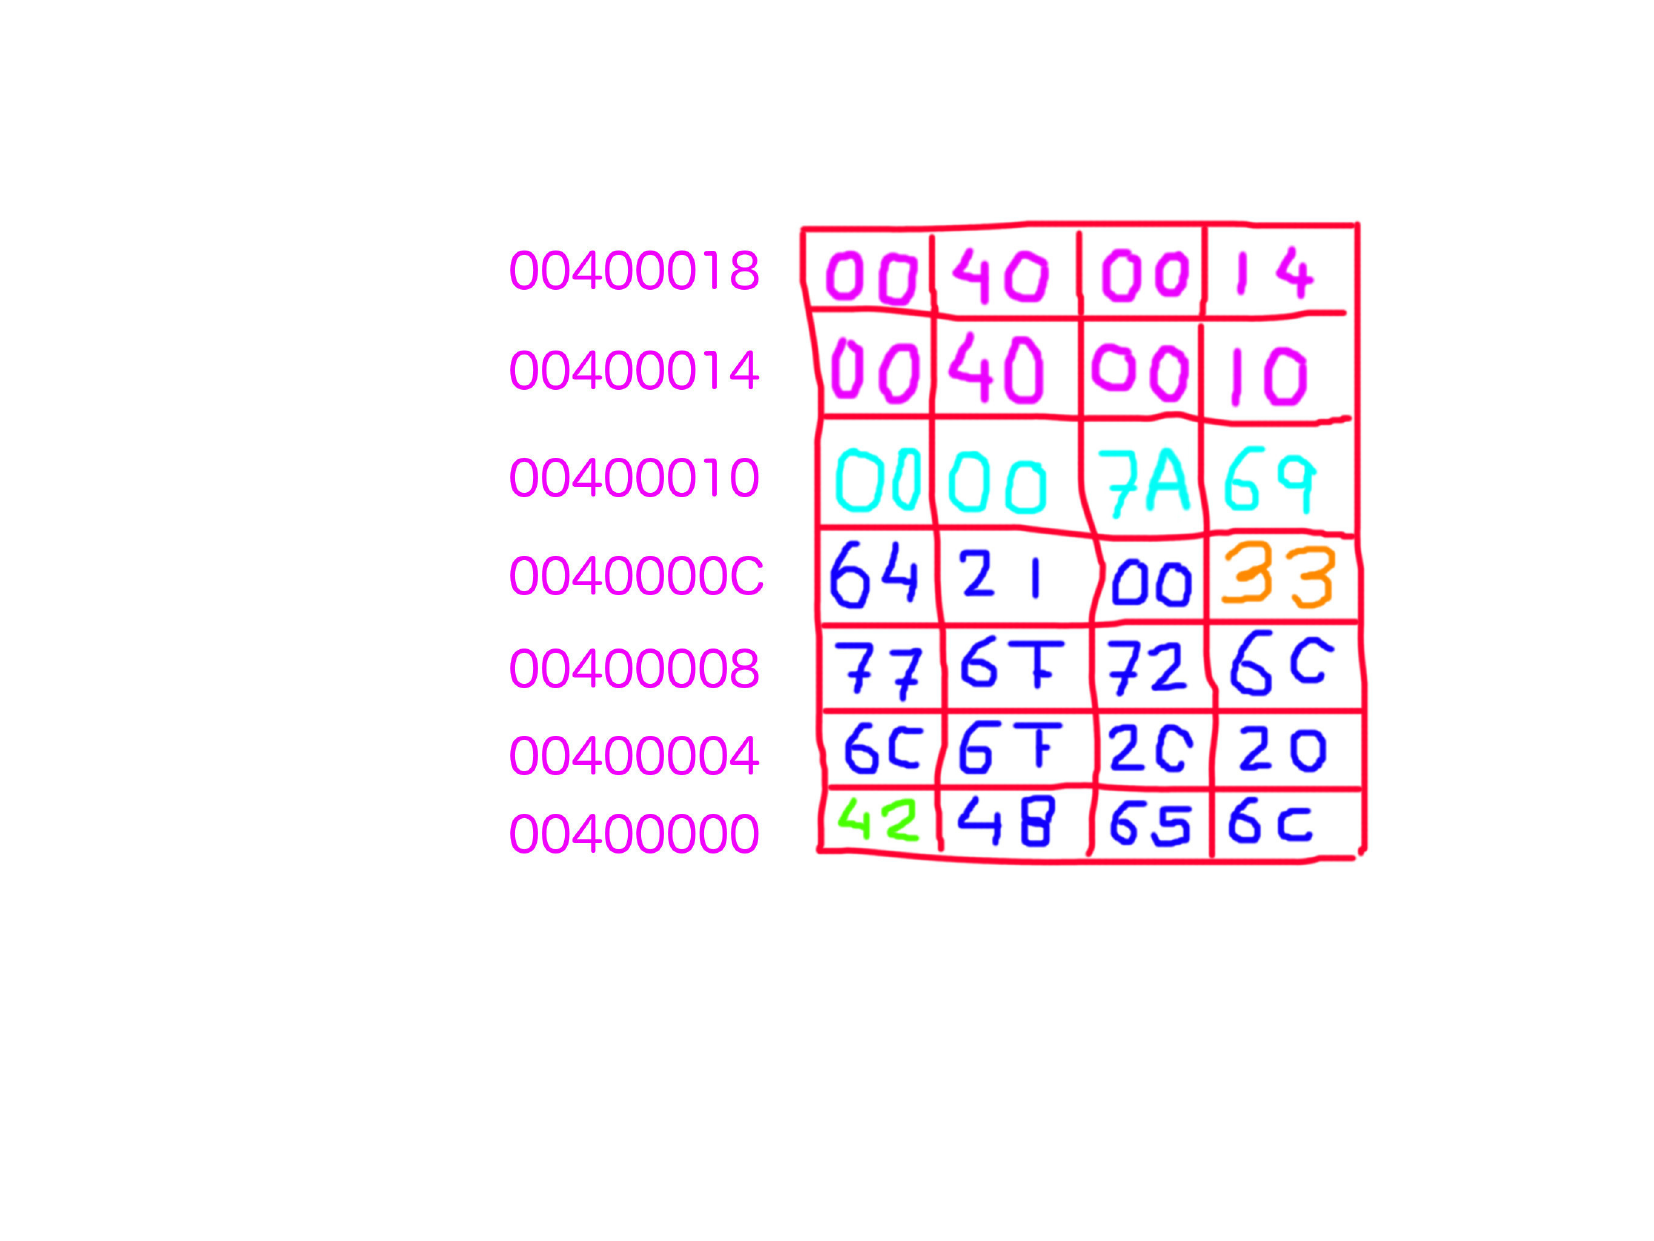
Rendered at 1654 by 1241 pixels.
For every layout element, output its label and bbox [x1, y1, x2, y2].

picture [170, 0, 1411, 1231]
